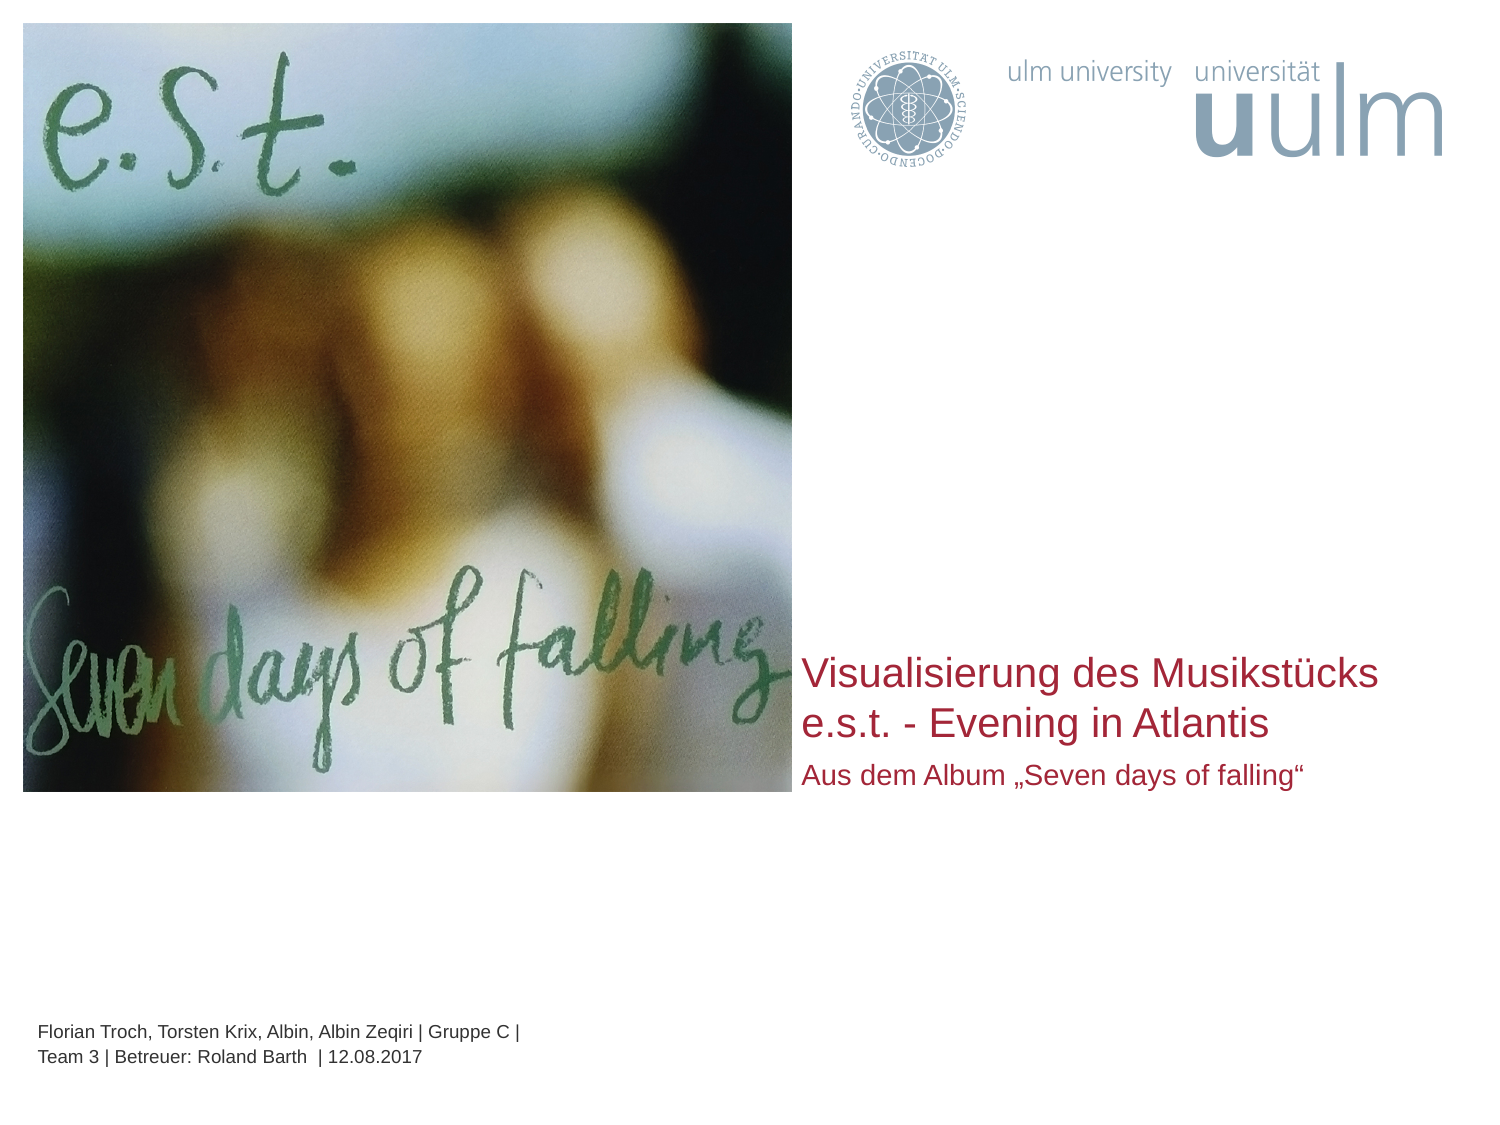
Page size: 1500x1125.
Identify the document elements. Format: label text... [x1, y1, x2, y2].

text_box Visualisierung des Musikstücks e.s.t. - Evening in Atlantis Aus dem Album „Seven days of falling“ [801, 645, 1477, 792]
picture [23, 23, 792, 792]
picture [851, 51, 1442, 167]
text_box Florian Troch, Torsten Krix, Albin, Albin Zeqiri | Gruppe C | Team 3 | Betreuer: Roland Barth | 12.08.2017 [37, 1017, 544, 1068]
